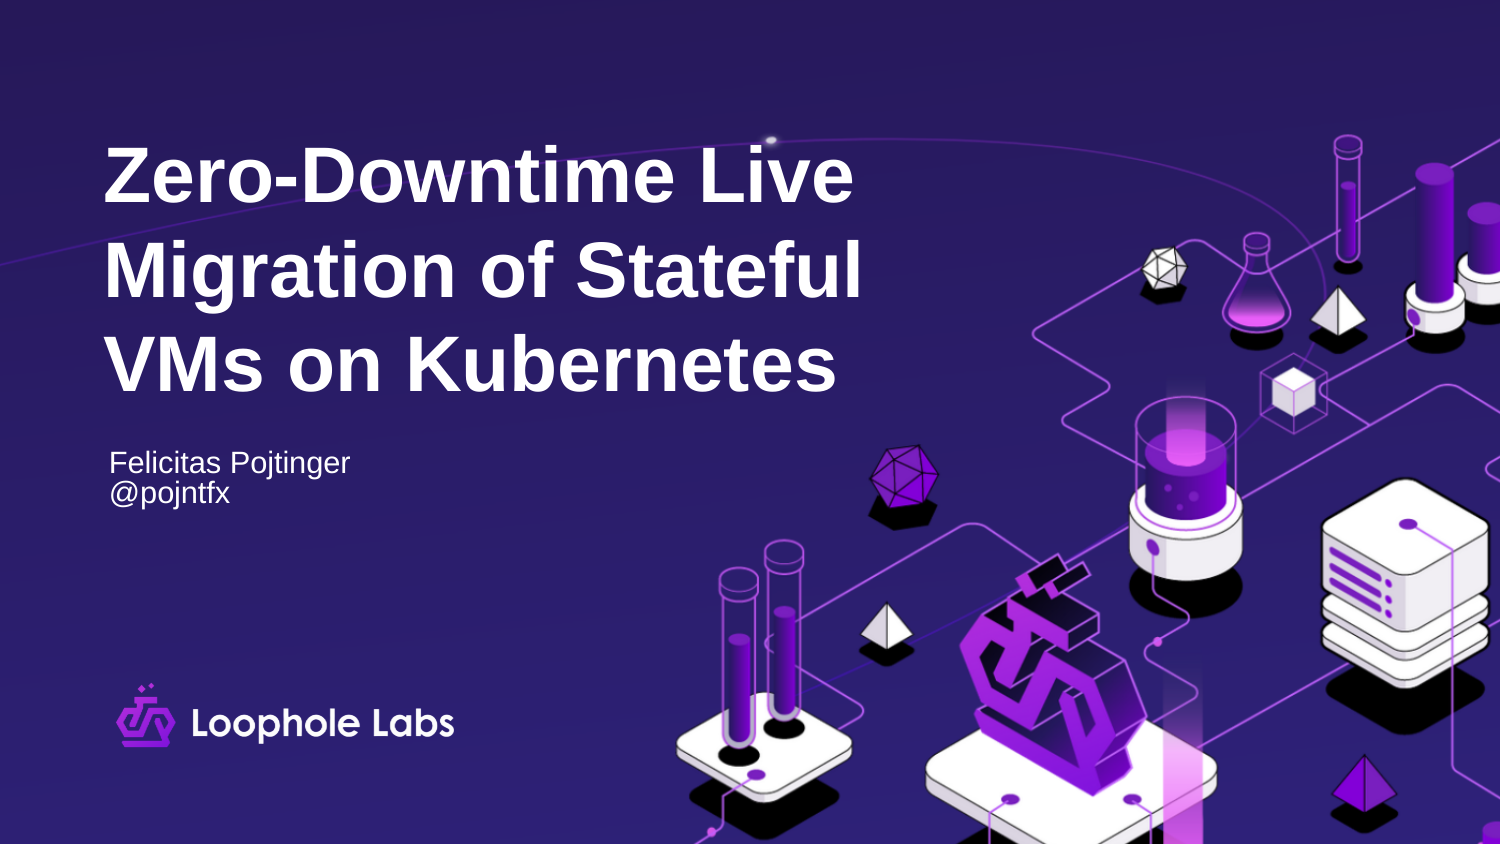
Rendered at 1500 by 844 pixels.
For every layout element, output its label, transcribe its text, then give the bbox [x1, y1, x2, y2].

subtitle Felicitas Pojtinger @pojntfx [93, 435, 400, 528]
picture [0, 0, 1500, 844]
title Zero-Downtime Live Migration of Stateful VMs on Kubernetes [88, 134, 943, 423]
